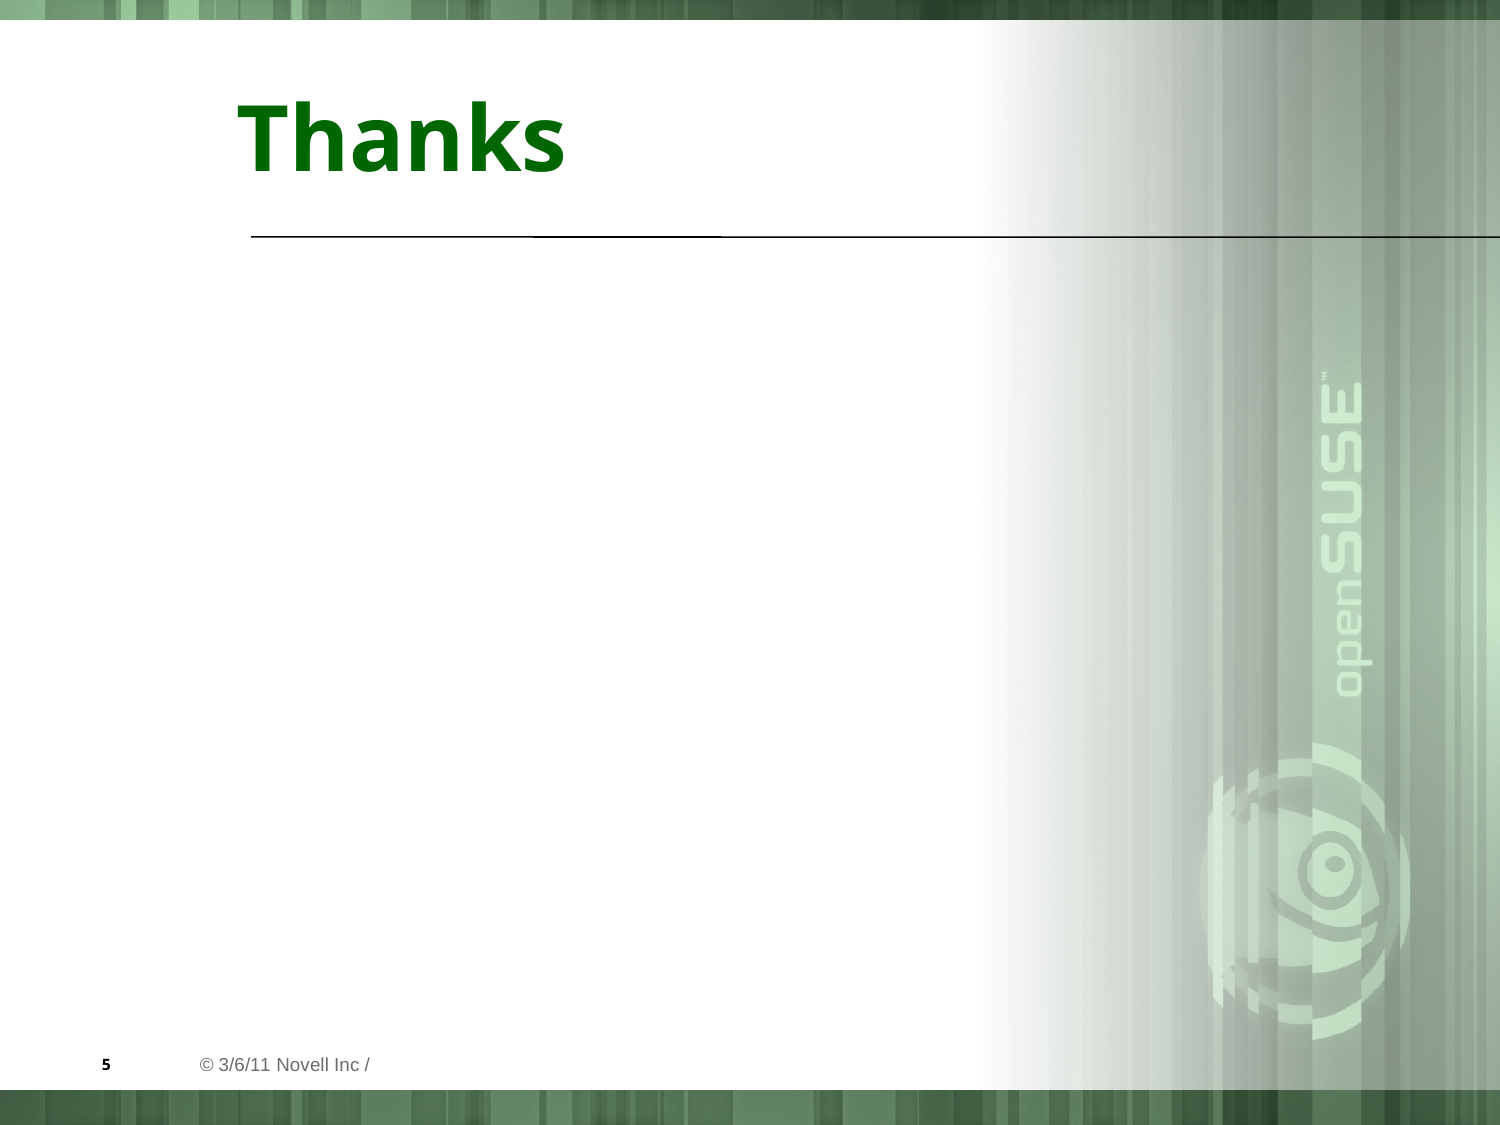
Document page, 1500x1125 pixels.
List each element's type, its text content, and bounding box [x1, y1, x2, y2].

title Thanks [236, 44, 1425, 233]
picture [0, 0, 1500, 1125]
